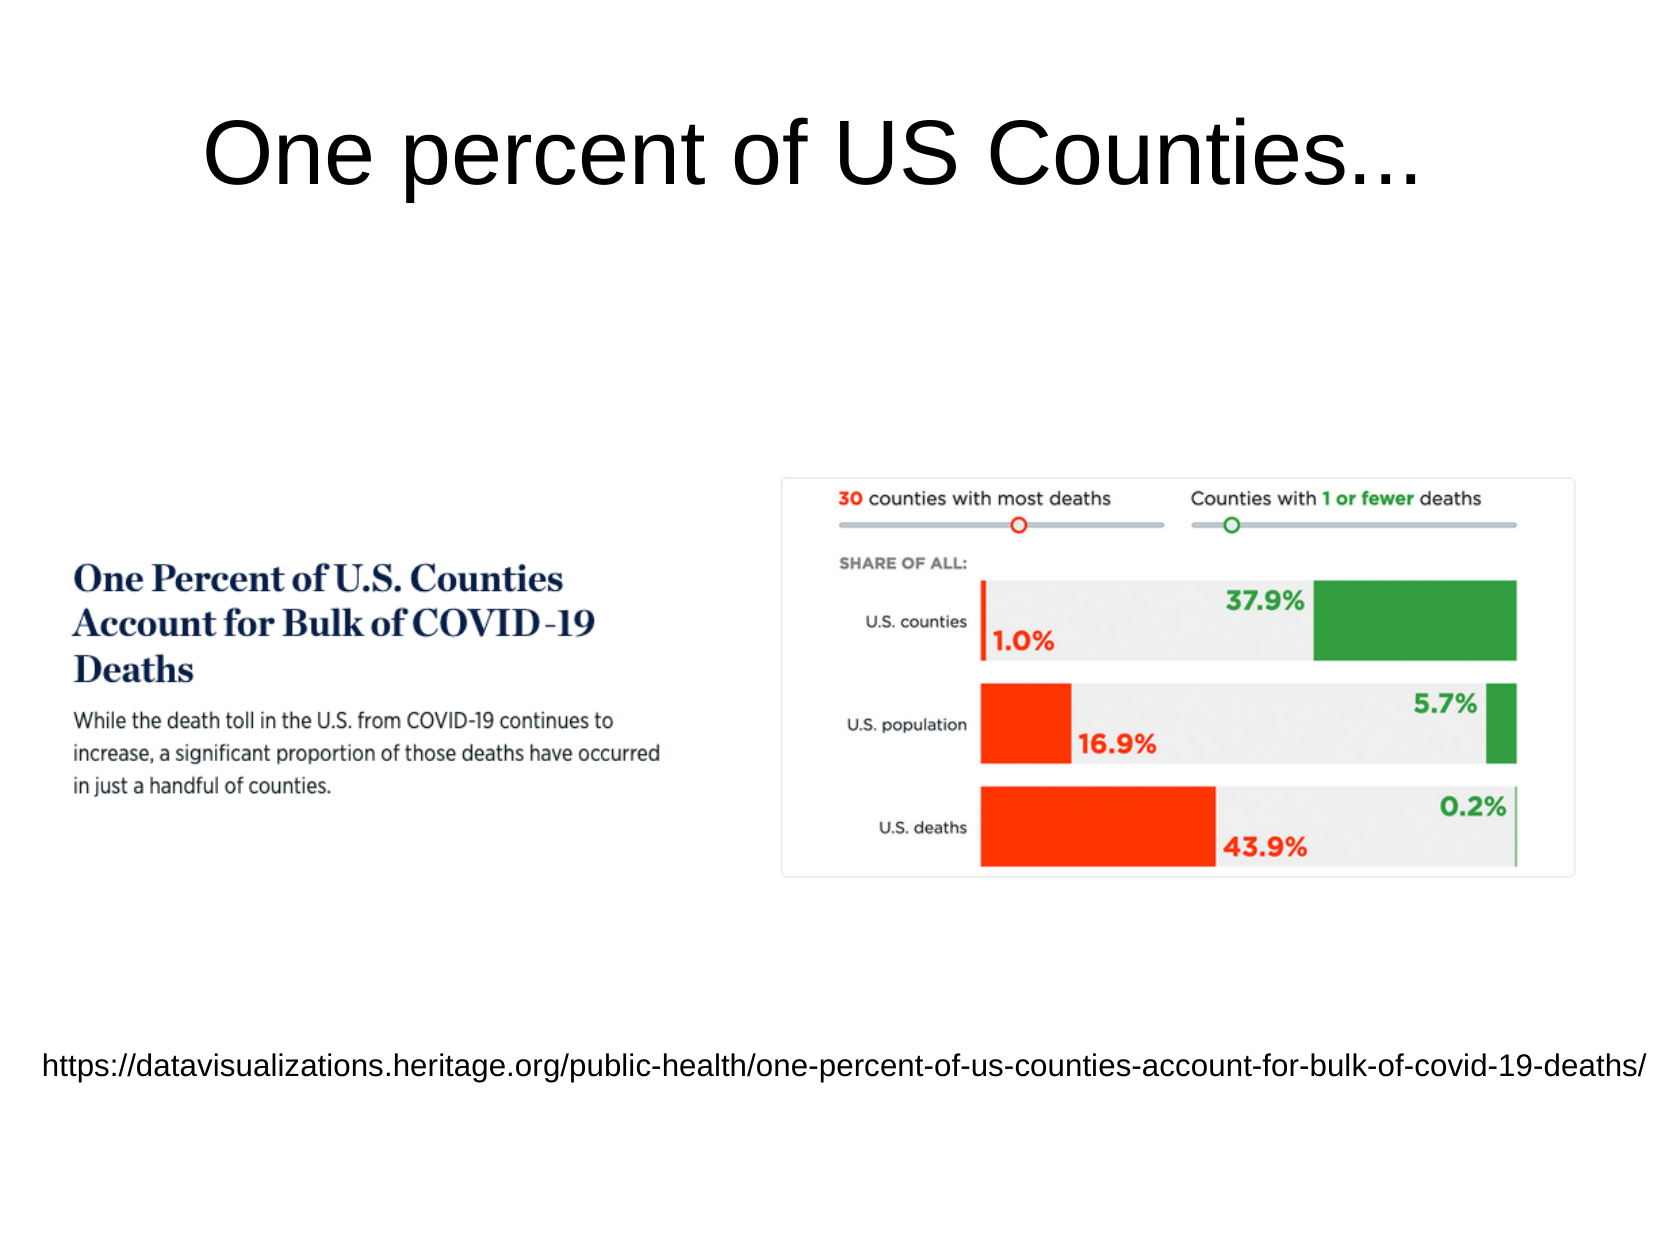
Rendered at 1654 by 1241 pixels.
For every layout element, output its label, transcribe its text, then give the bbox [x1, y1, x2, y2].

title One percent of US Counties... [82, 49, 1571, 257]
text_box https://datavisualizations.heritage.org/public-health/one-percent-of-us-counties-account-for-bulk-of-covid-19-deaths/ [27, 1041, 1654, 1141]
picture [11, 415, 1654, 898]
